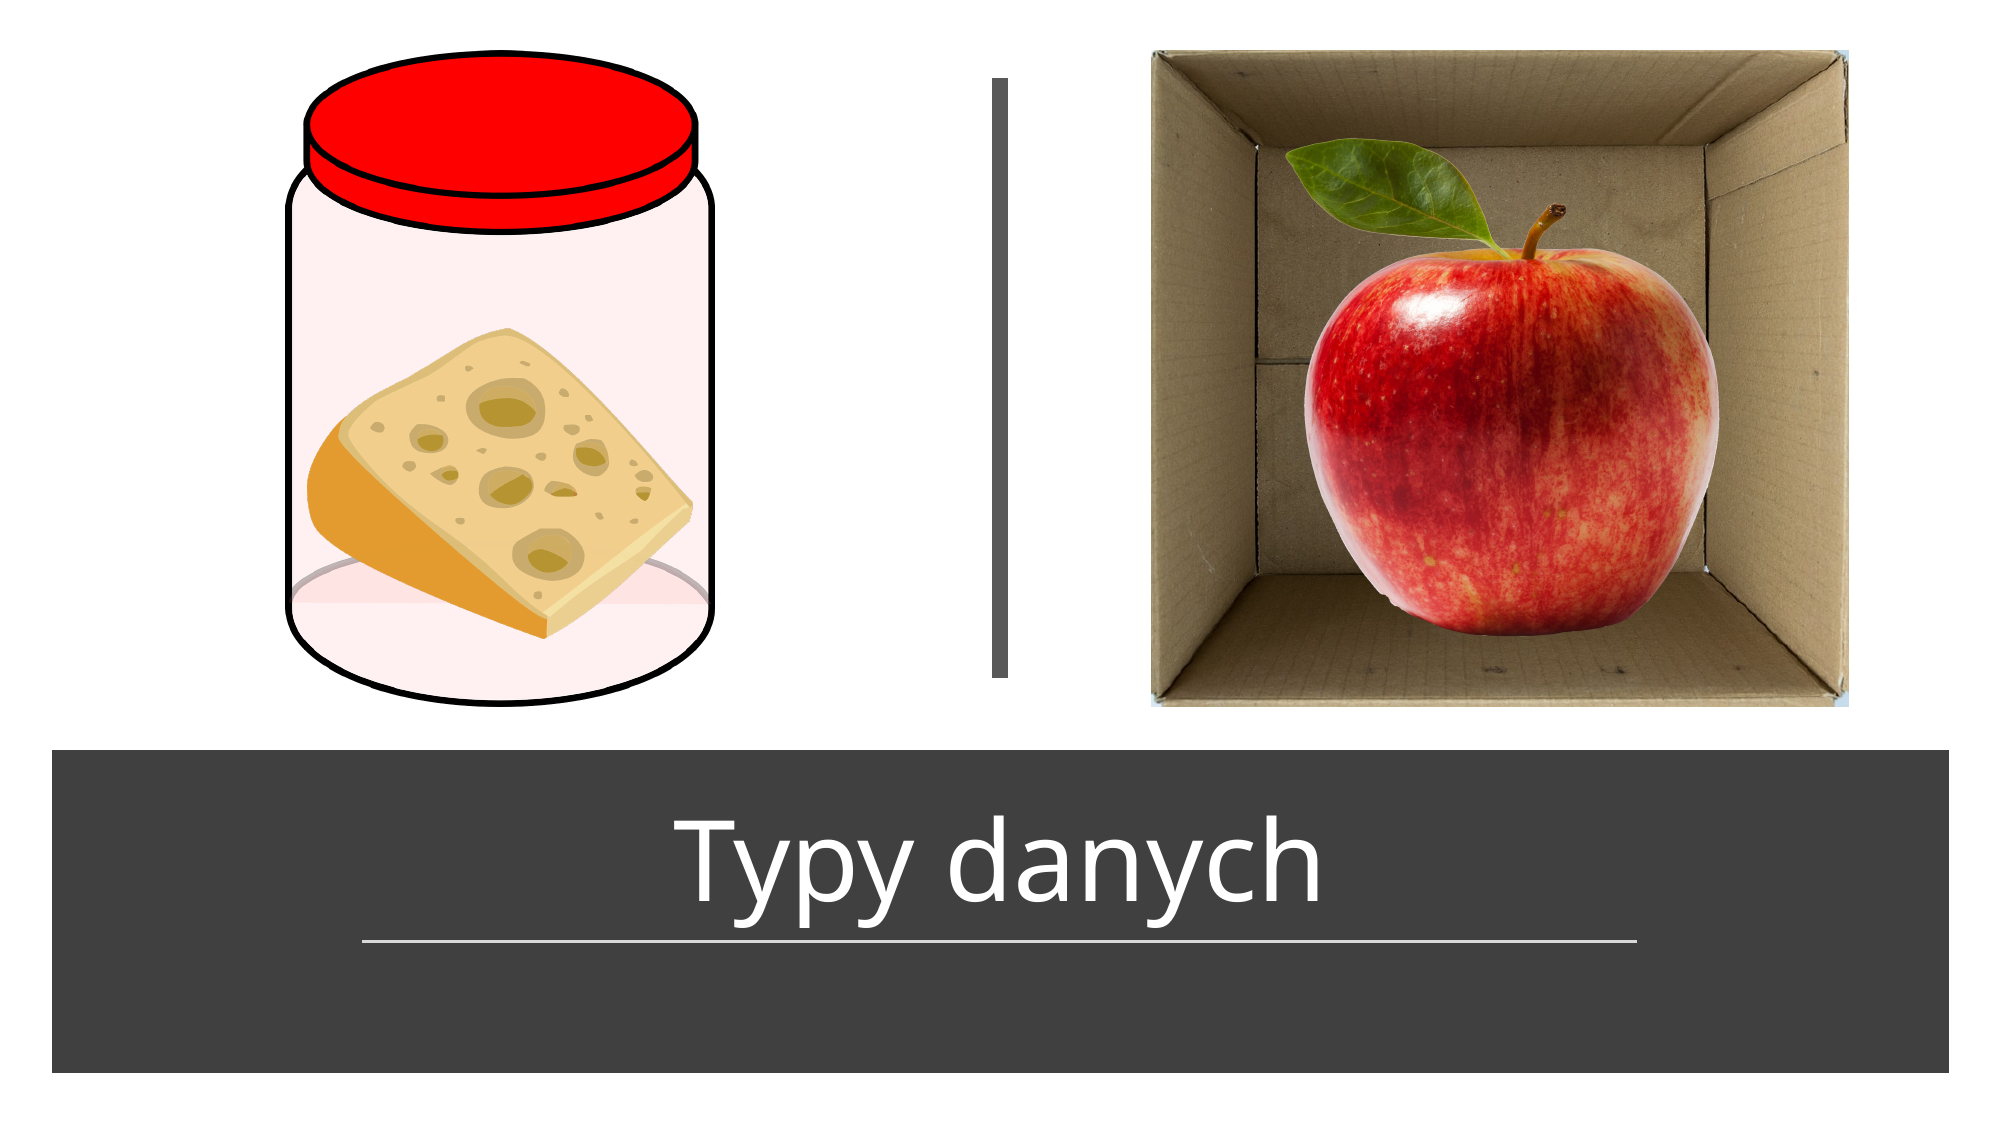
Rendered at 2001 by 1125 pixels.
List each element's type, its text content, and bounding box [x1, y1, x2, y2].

picture [1151, 50, 1849, 707]
picture [285, 50, 715, 707]
text_box [62, 760, 1938, 1063]
title Typy danych [86, 780, 1914, 933]
